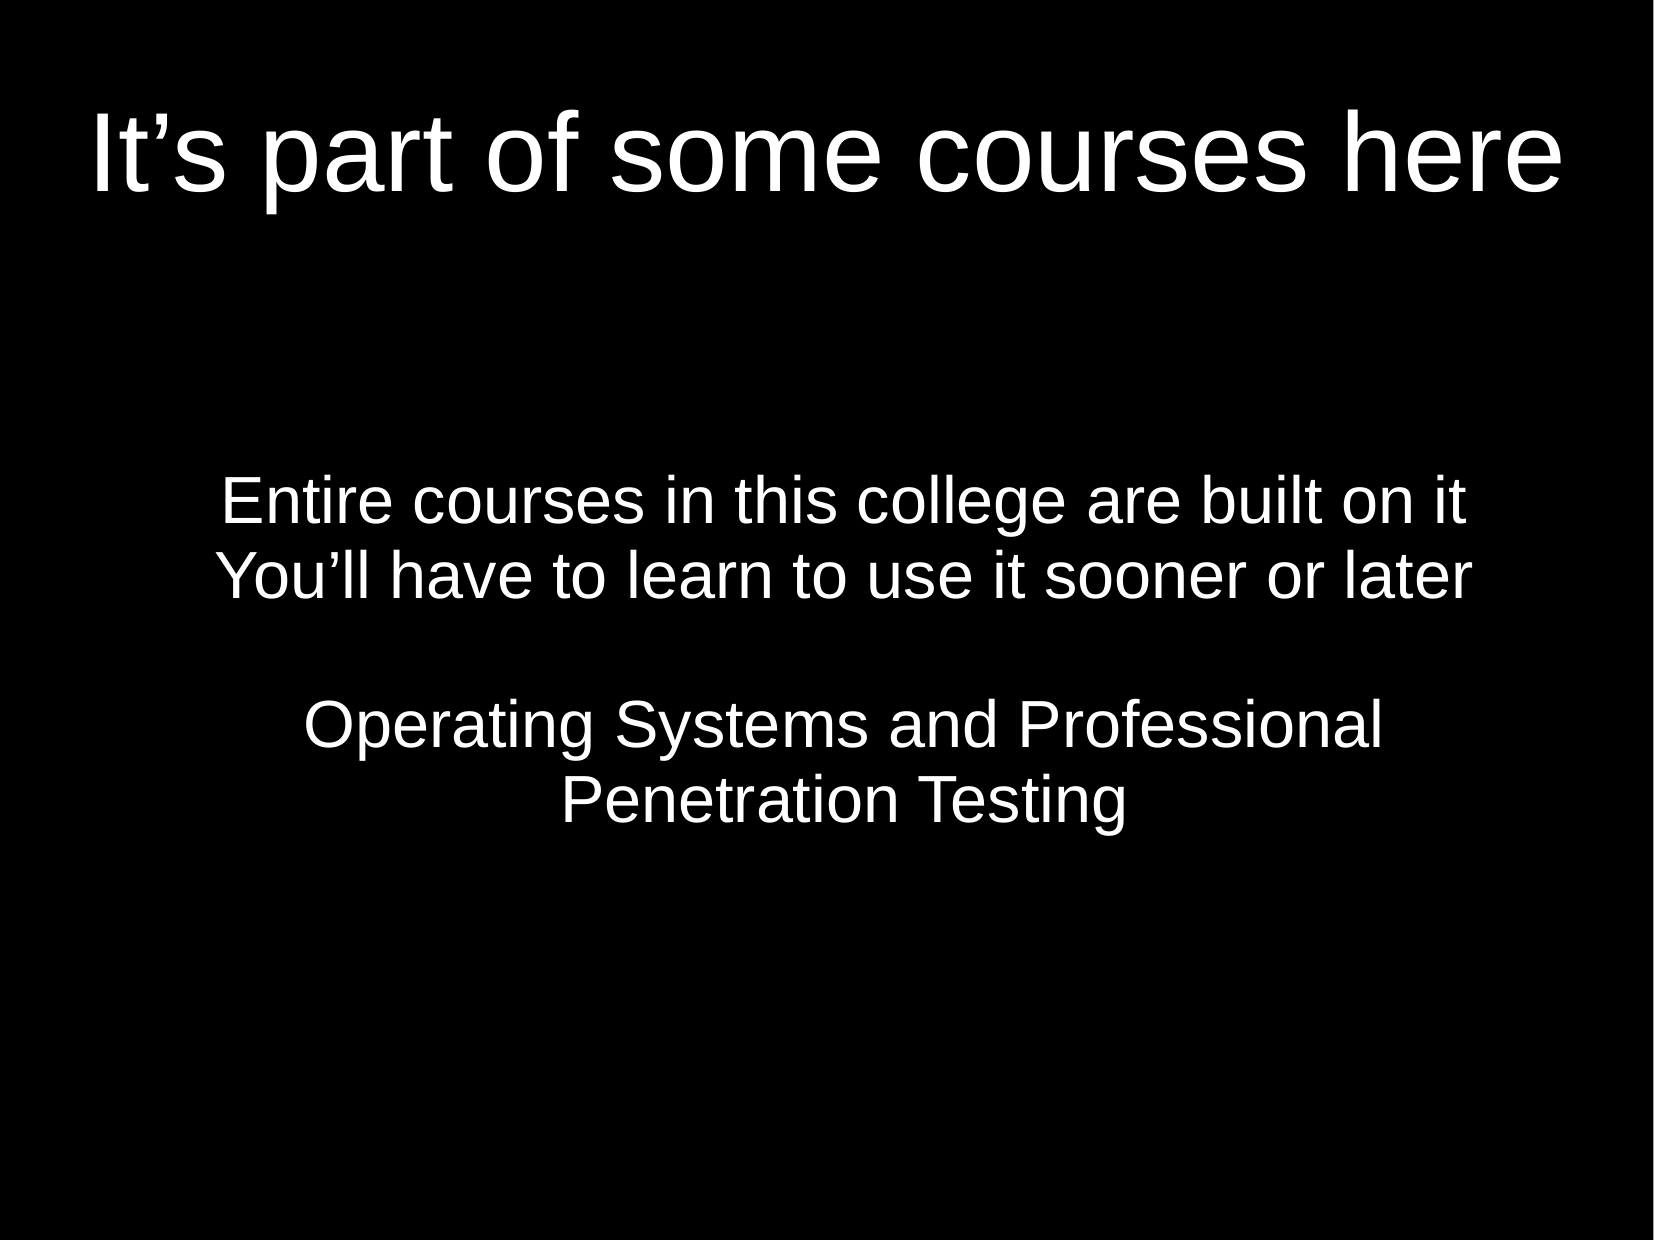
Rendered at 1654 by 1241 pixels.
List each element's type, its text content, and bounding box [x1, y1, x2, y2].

subtitle Entire courses in this college are built on it You’ll have to learn to use it sooner or later Operating Systems and Professional Penetration Testing [82, 290, 1571, 1010]
title It’s part of some courses here [82, 49, 1571, 257]
